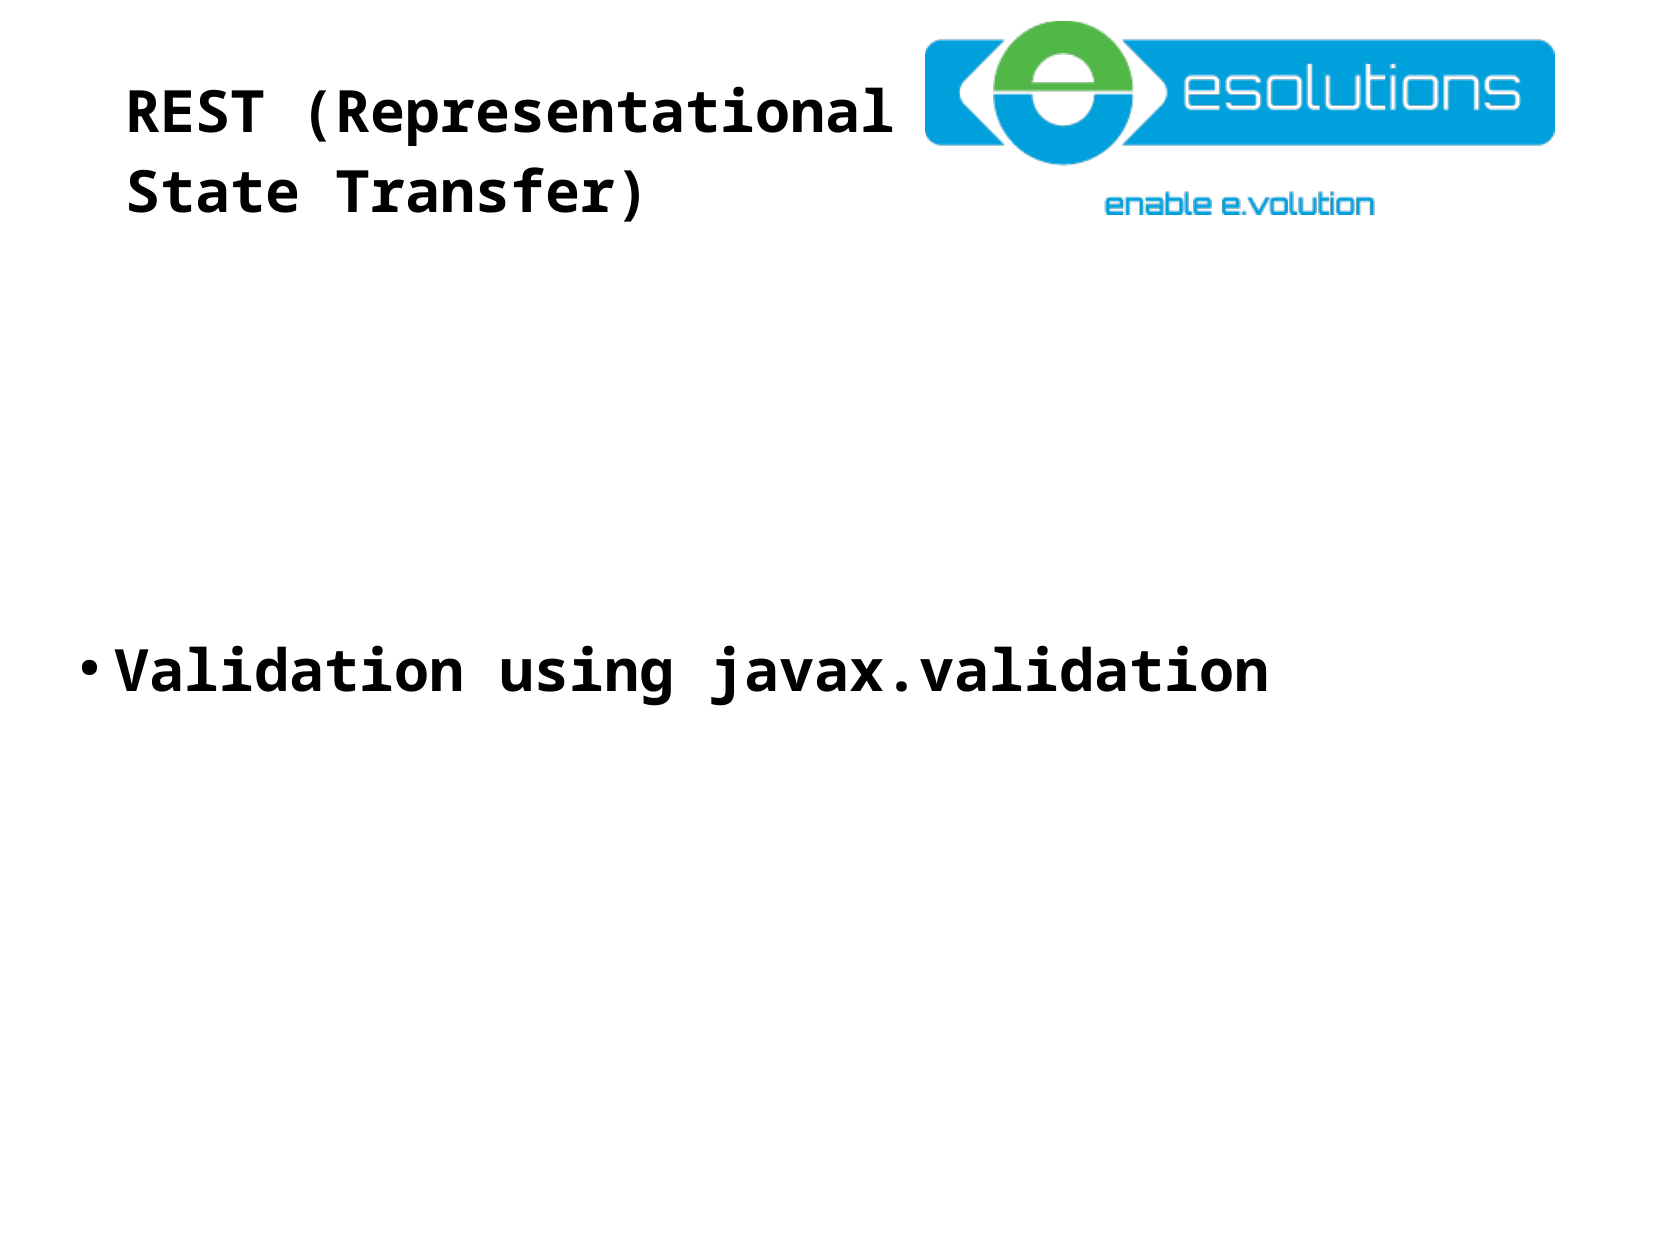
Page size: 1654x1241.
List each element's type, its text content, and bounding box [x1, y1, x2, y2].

picture [1197, 201, 1208, 205]
picture [1444, 75, 1479, 110]
picture [1325, 75, 1361, 110]
picture [1307, 64, 1319, 110]
picture [1340, 201, 1351, 211]
picture [1185, 75, 1220, 110]
picture [1267, 75, 1302, 110]
picture [1226, 201, 1236, 205]
picture [1110, 201, 1120, 205]
picture [1485, 75, 1521, 110]
text_box REST (Representational State Transfer) [75, 63, 916, 217]
picture [1360, 201, 1370, 215]
picture [1169, 201, 1179, 211]
subtitle Validation using javax.validation [79, 255, 1561, 1084]
picture [1226, 75, 1261, 110]
picture [925, 21, 1555, 215]
picture [1366, 64, 1385, 110]
picture [1403, 75, 1438, 110]
picture [1130, 201, 1139, 215]
picture [1390, 75, 1396, 110]
